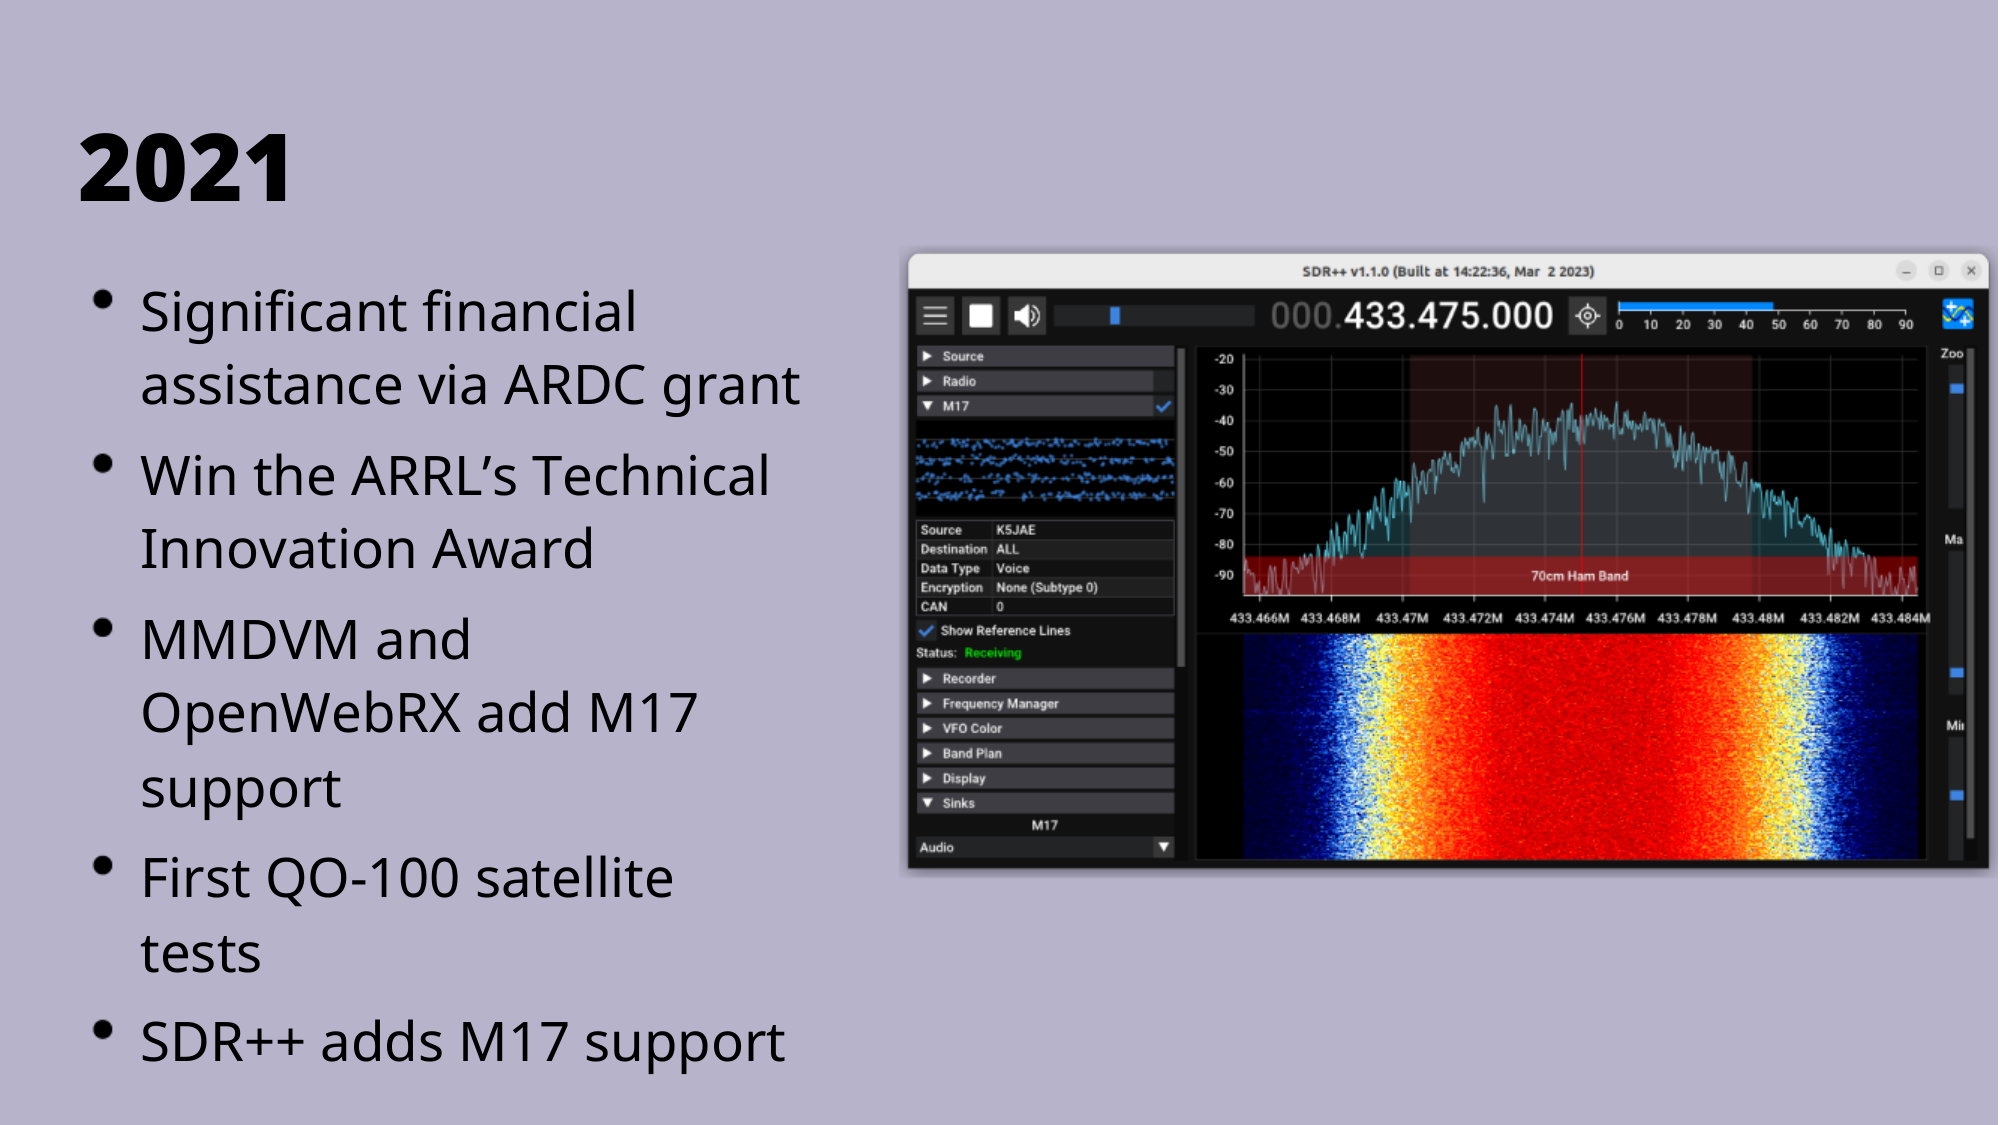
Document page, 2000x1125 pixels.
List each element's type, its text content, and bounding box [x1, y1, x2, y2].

text_box Win the ARRL’s Technical [140, 437, 760, 493]
text_box SDR++ adds M17 support [140, 1002, 766, 1058]
text_box First QO-100 satellite [140, 838, 668, 894]
text_box support [140, 749, 328, 805]
text_box Significant financial [140, 273, 605, 328]
text_box assistance via ARDC grant [140, 346, 772, 402]
text_box MMDVM and [140, 601, 475, 657]
picture [0, 0, 1998, 1125]
text_box Innovation Award [140, 510, 571, 566]
text_box 2021 [78, 101, 297, 195]
text_box OpenWebRX add M17 [140, 674, 693, 730]
text_box tests [140, 913, 257, 969]
